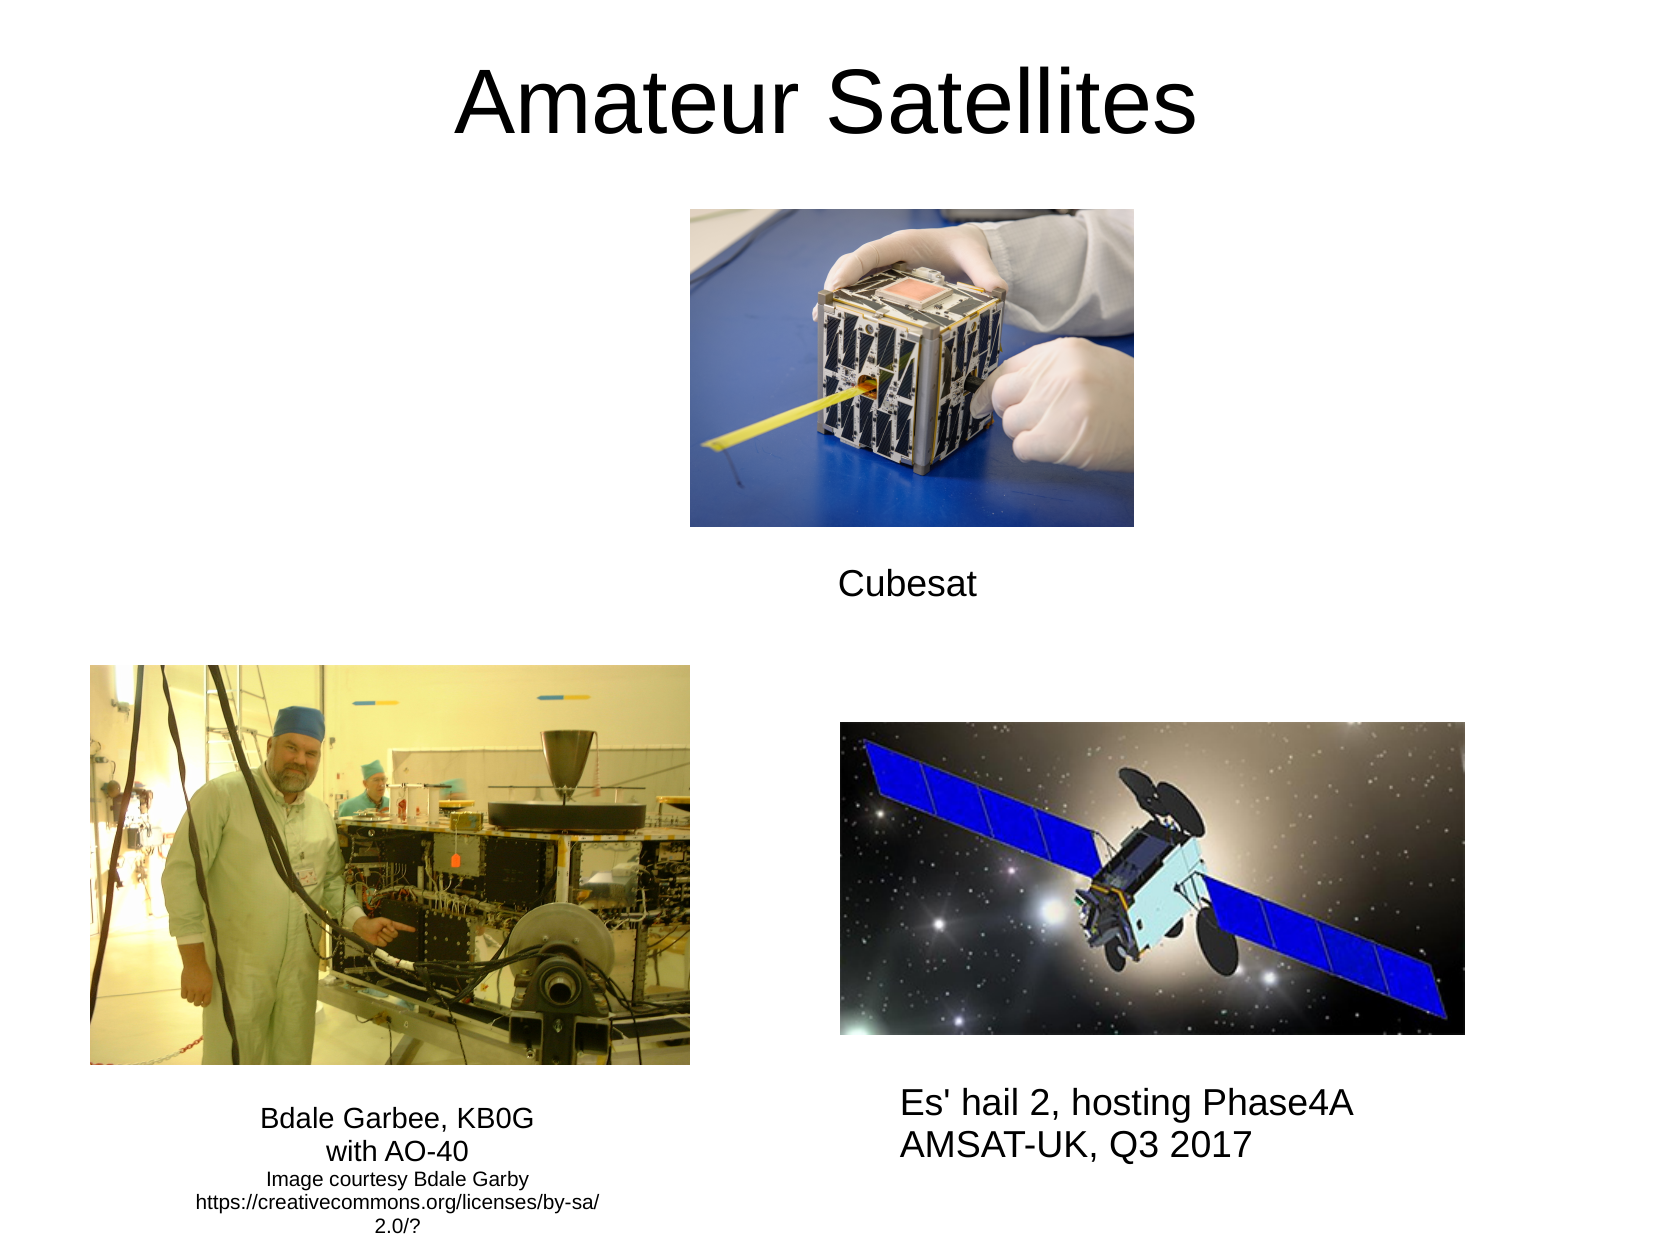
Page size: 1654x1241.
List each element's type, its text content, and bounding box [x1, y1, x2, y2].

text_box Cubesat [765, 555, 1051, 612]
picture [90, 665, 690, 1066]
text_box Bdale Garbee, KB0G with AO-40 Image courtesy Bdale Garby https://creativecommons.org/licenses/by-sa/2.0/? [165, 1095, 631, 1241]
text_box Es' hail 2, hosting Phase4A AMSAT-UK, Q3 2017 [885, 1074, 1516, 1216]
picture [840, 722, 1465, 1036]
title Amateur Satellites [82, 49, 1571, 257]
picture [690, 209, 1134, 527]
